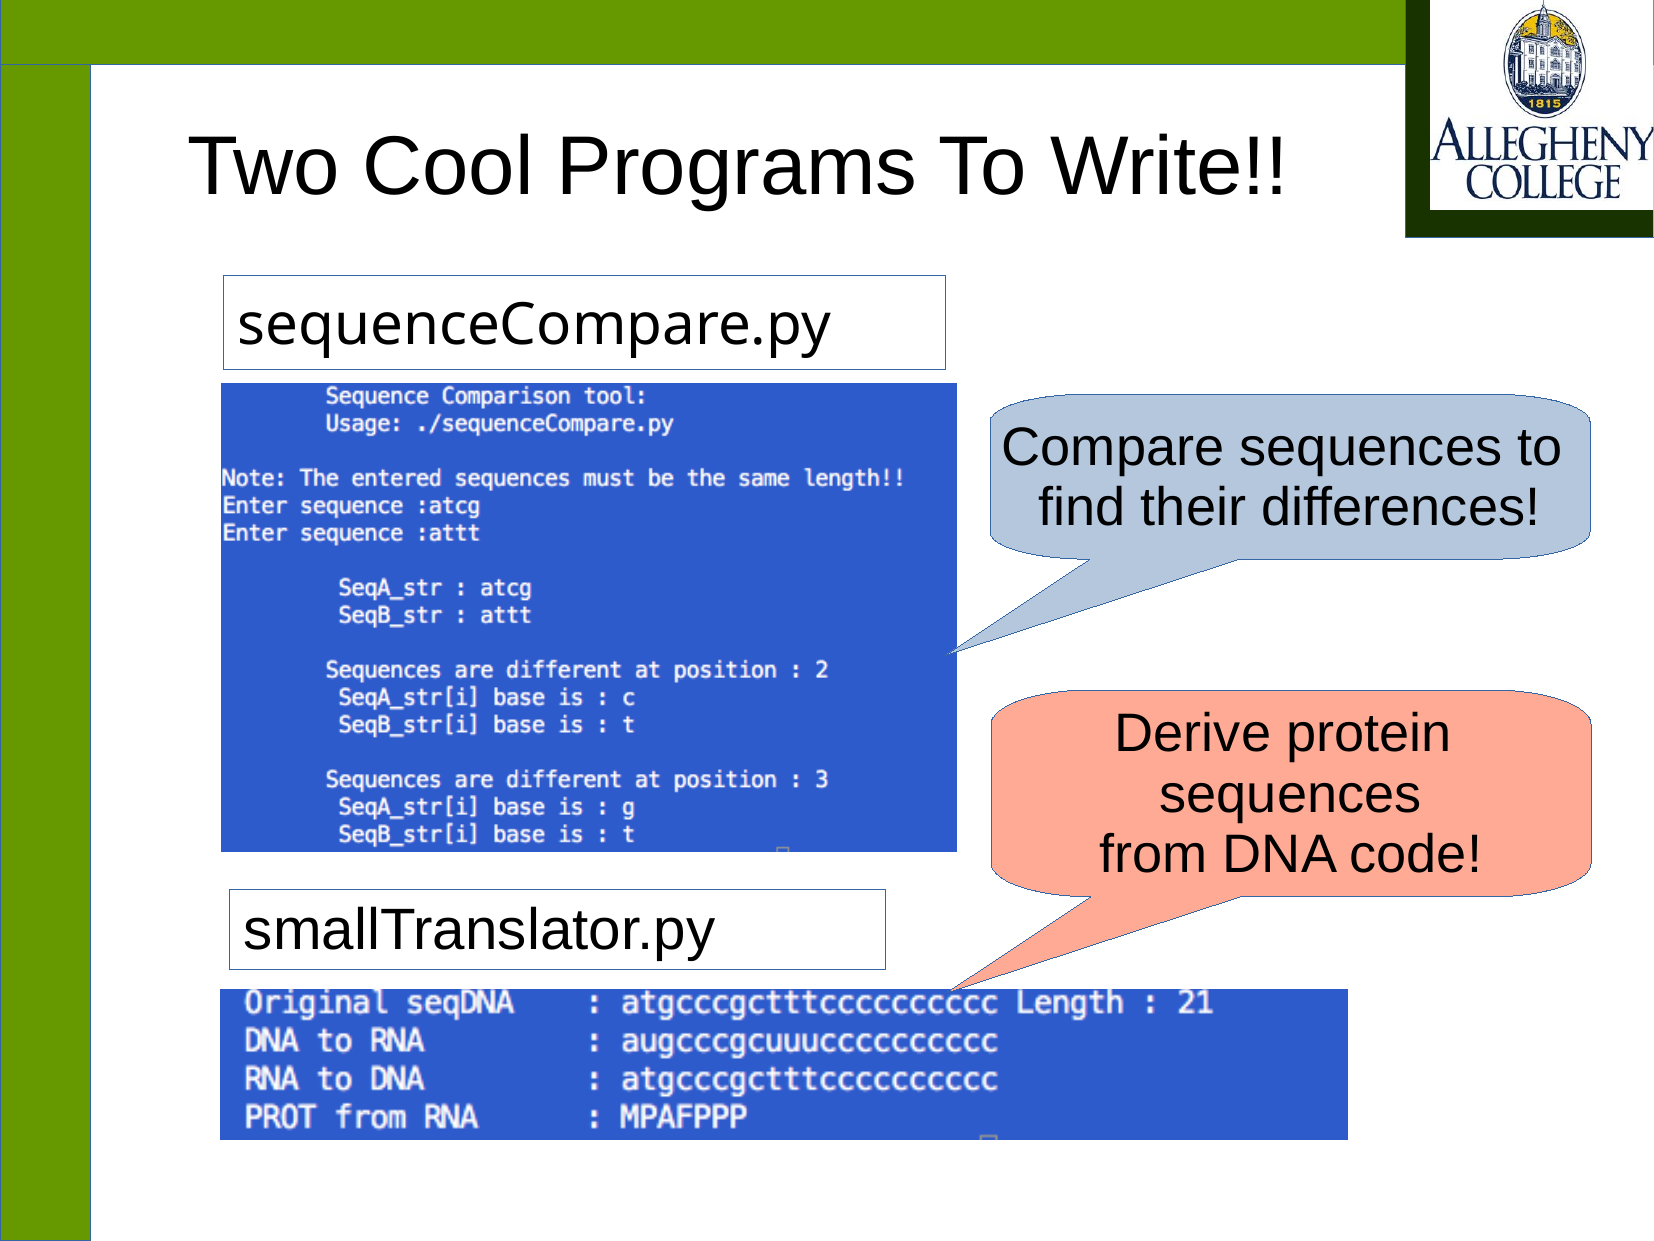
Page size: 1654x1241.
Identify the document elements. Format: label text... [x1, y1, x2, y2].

text_box Compare sequences to find their differences! [944, 394, 1591, 656]
text_box sequenceCompare.py [223, 275, 946, 369]
picture [1430, 0, 1654, 210]
text_box smallTranslator.py [229, 889, 886, 970]
title Two Cool Programs To Write!! [112, 90, 1366, 241]
text_box [0, 0, 1654, 1241]
text_box Derive protein sequences from DNA code! [945, 690, 1592, 994]
picture [221, 383, 957, 852]
picture [220, 989, 1348, 1141]
